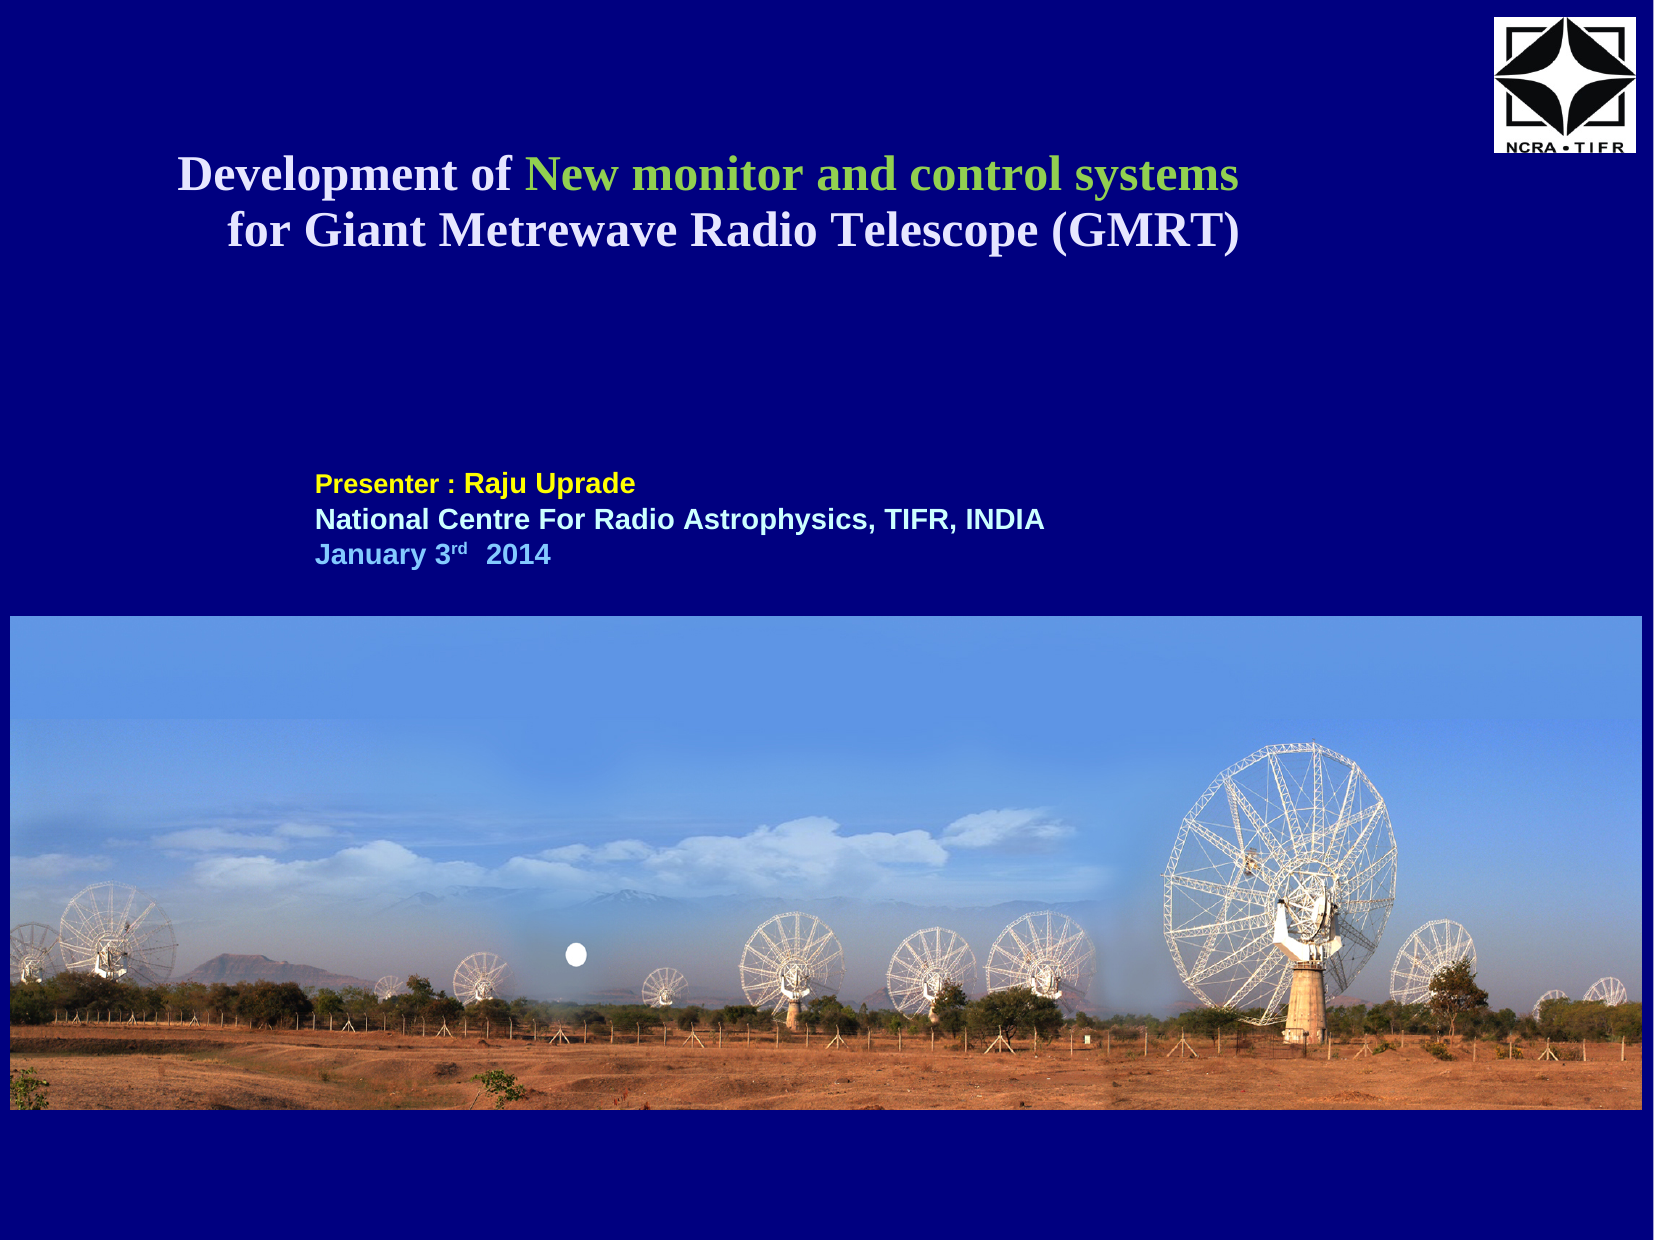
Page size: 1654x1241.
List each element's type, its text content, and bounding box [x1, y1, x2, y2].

picture [10, 616, 1642, 1111]
picture [1494, 17, 1636, 153]
text_box Presenter : Raju Uprade National Centre For Radio Astrophysics, TIFR, INDIA January 3rd 2014 [300, 420, 1216, 587]
text_box Development of New monitor and control systems for Giant Metrewave Radio Telescope (GMRT) [75, 135, 1416, 274]
